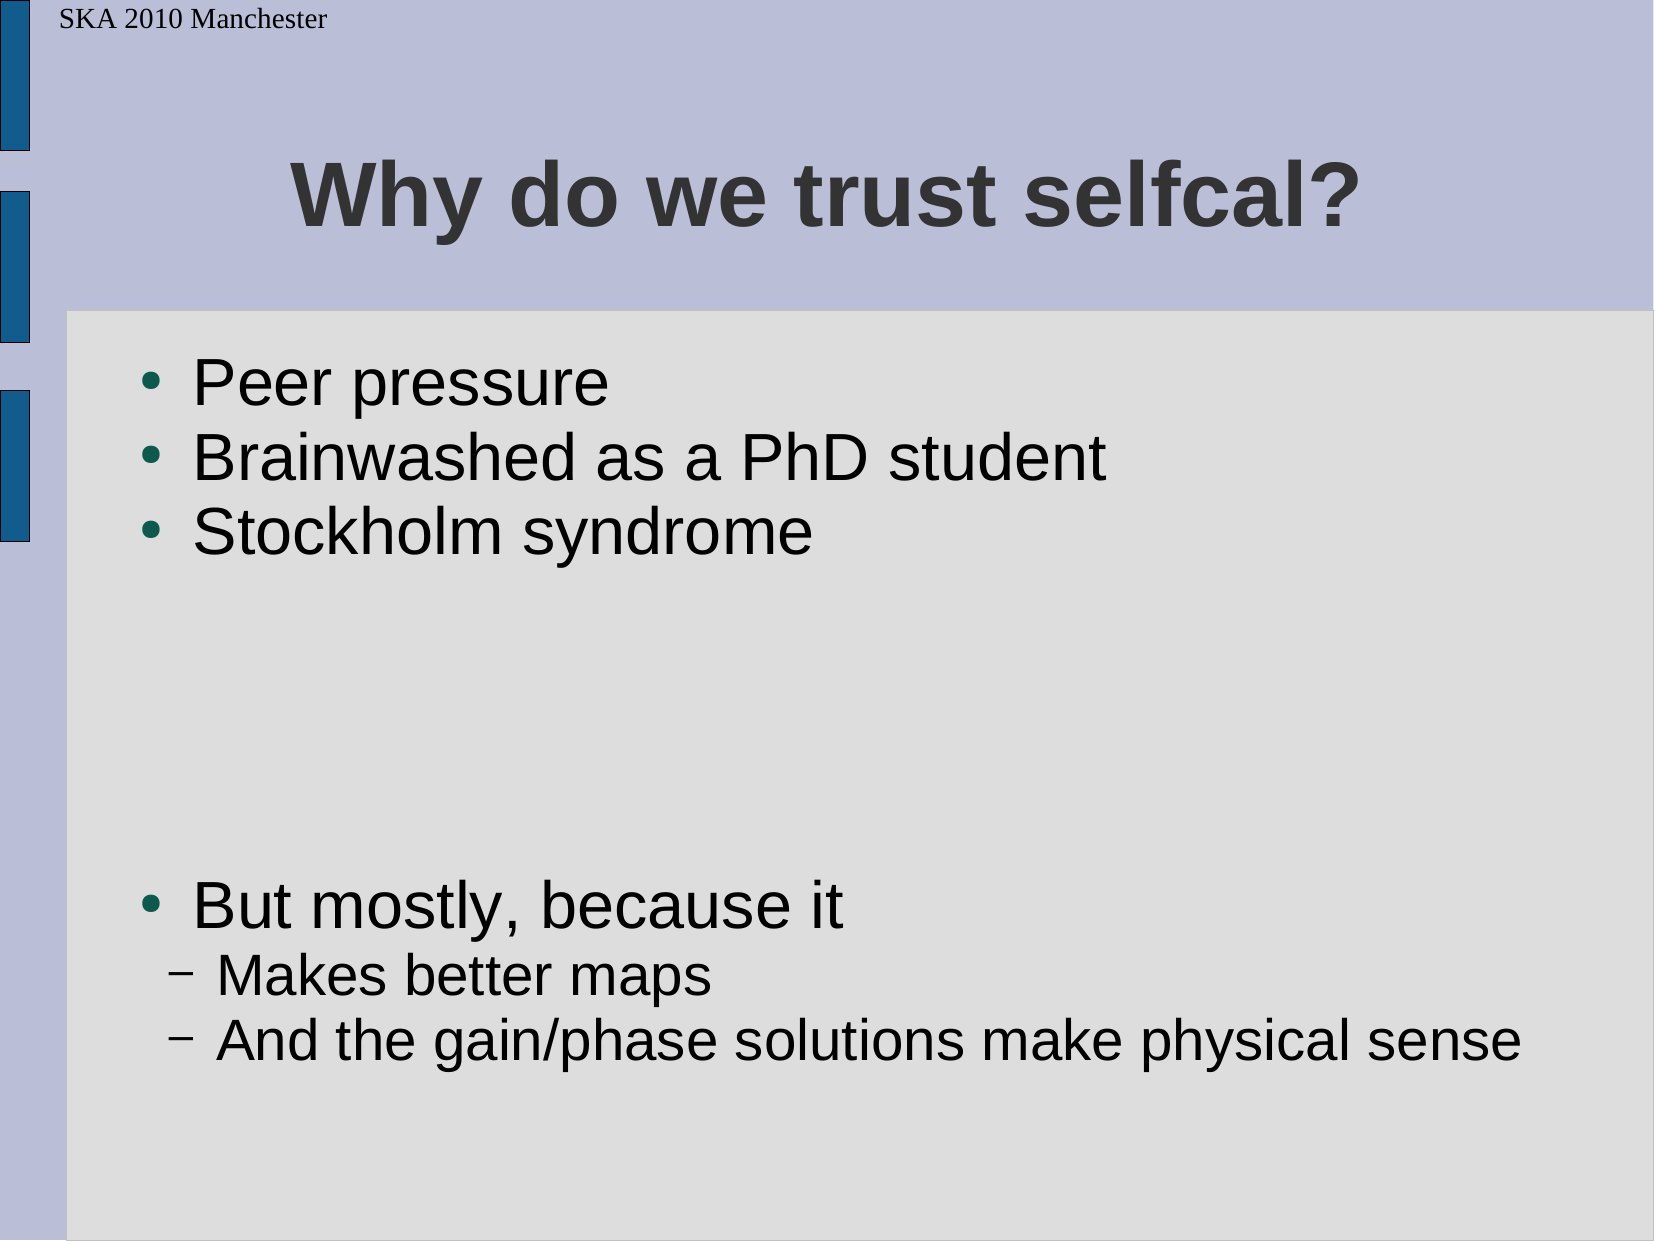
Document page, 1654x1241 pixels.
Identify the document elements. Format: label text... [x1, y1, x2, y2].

title Why do we trust selfcal? [121, 98, 1534, 291]
list Peer pressure Brainwashed as a PhD student Stockholm syndrome But mostly, because it Makes better maps And the gain/phase solutions make physical sense [121, 344, 1534, 1149]
